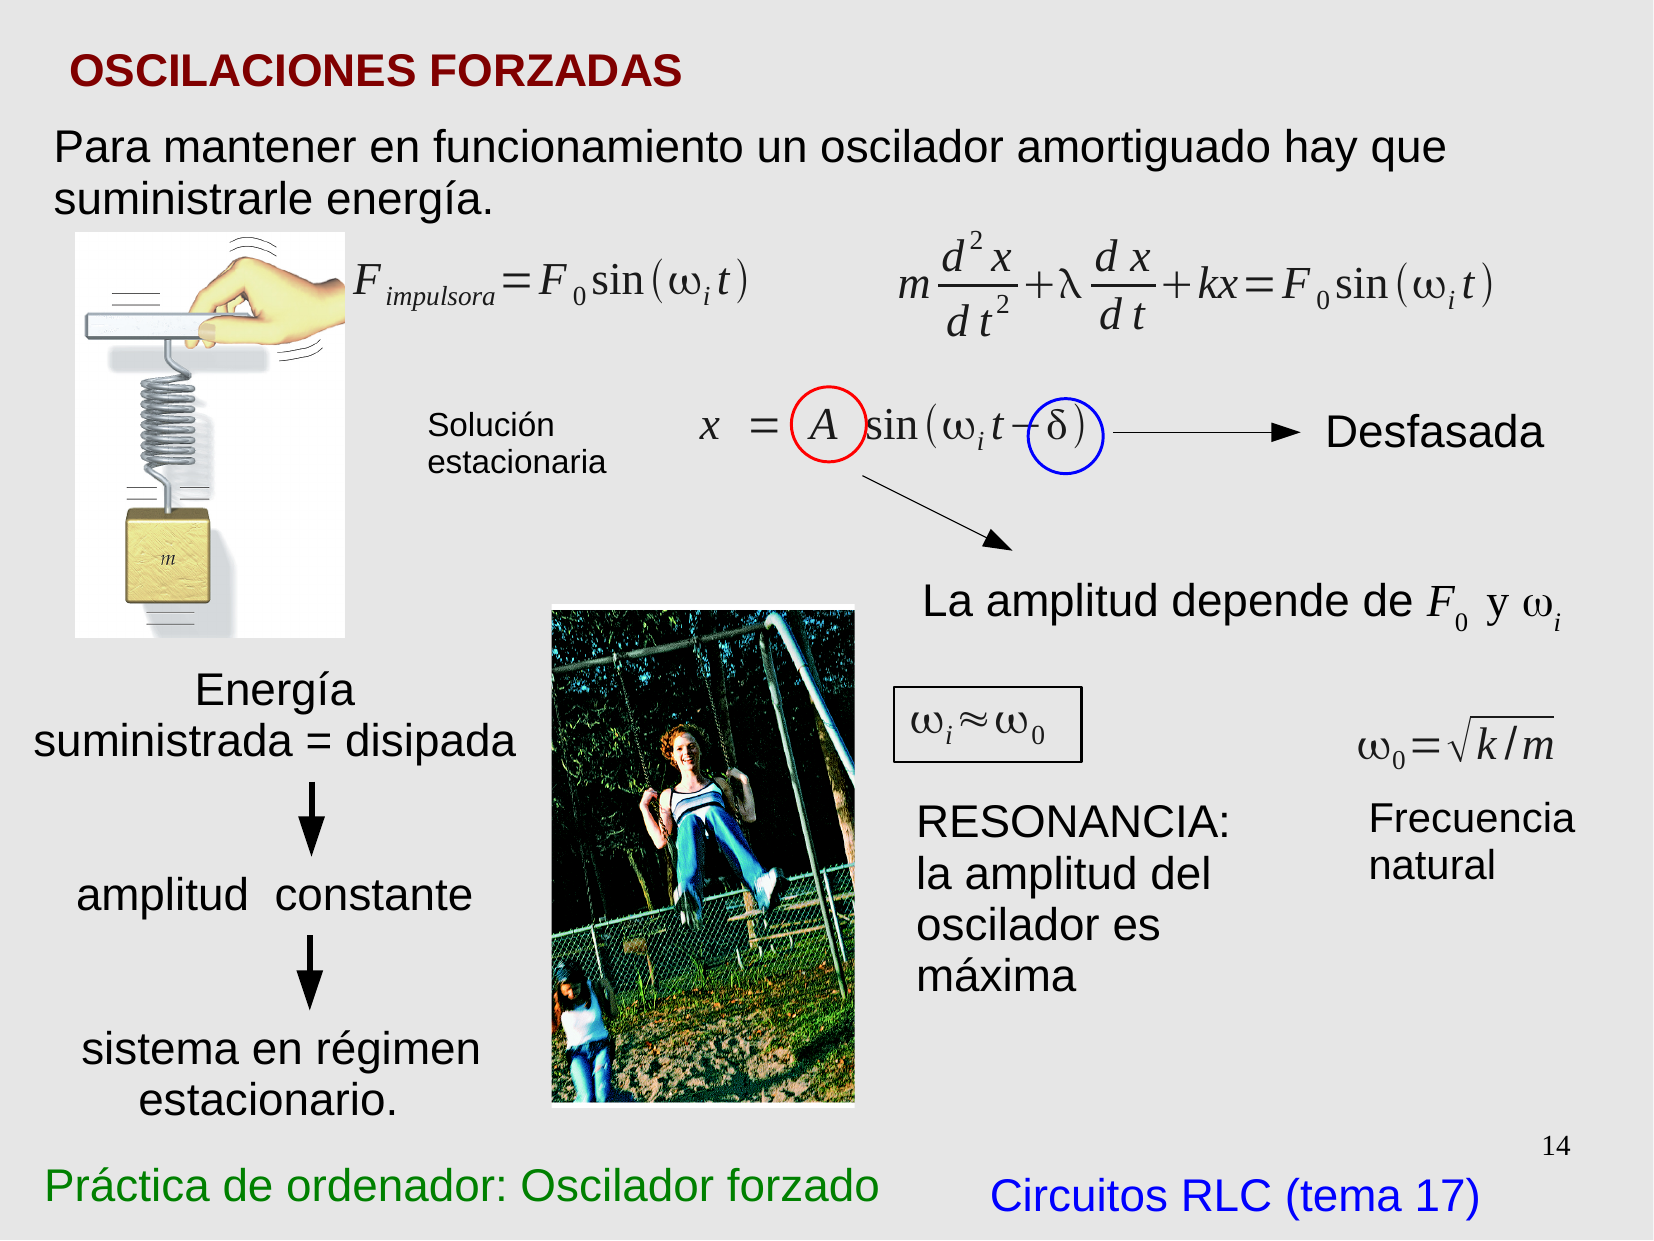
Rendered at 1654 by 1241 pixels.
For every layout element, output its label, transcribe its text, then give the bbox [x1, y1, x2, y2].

chart [343, 254, 755, 312]
text_box Para mantener en funcionamiento un oscilador amortiguado hay que suministrarle energía. [37, 112, 1576, 233]
chart [903, 692, 1051, 751]
text_box Frecuencia natural [1353, 787, 1617, 896]
chart [853, 398, 1053, 456]
chart [1350, 714, 1562, 776]
text_box RESONANCIA: la amplitud del oscilador es máxima [900, 787, 1313, 1011]
text_box Solución estacionaria [412, 398, 638, 488]
chart [1030, 401, 1093, 456]
text_box Circuitos RLC (tema 17) [975, 1162, 1538, 1229]
chart [1078, 398, 1093, 407]
text_box Energía suministrada = disipada amplitud constante sistema en régimen estacionario. [0, 655, 563, 1135]
chart [793, 398, 864, 456]
chart [690, 398, 804, 456]
picture [75, 232, 346, 638]
chart [889, 225, 1501, 347]
text_box Práctica de ordenador: Oscilador forzado [29, 1152, 901, 1219]
text_box OSCILACIONES FORZADAS [41, 37, 1542, 104]
text_box La amplitud depende de F0 y wi [905, 566, 1619, 652]
text_box Desfasada [1310, 398, 1573, 465]
picture [551, 604, 855, 1108]
